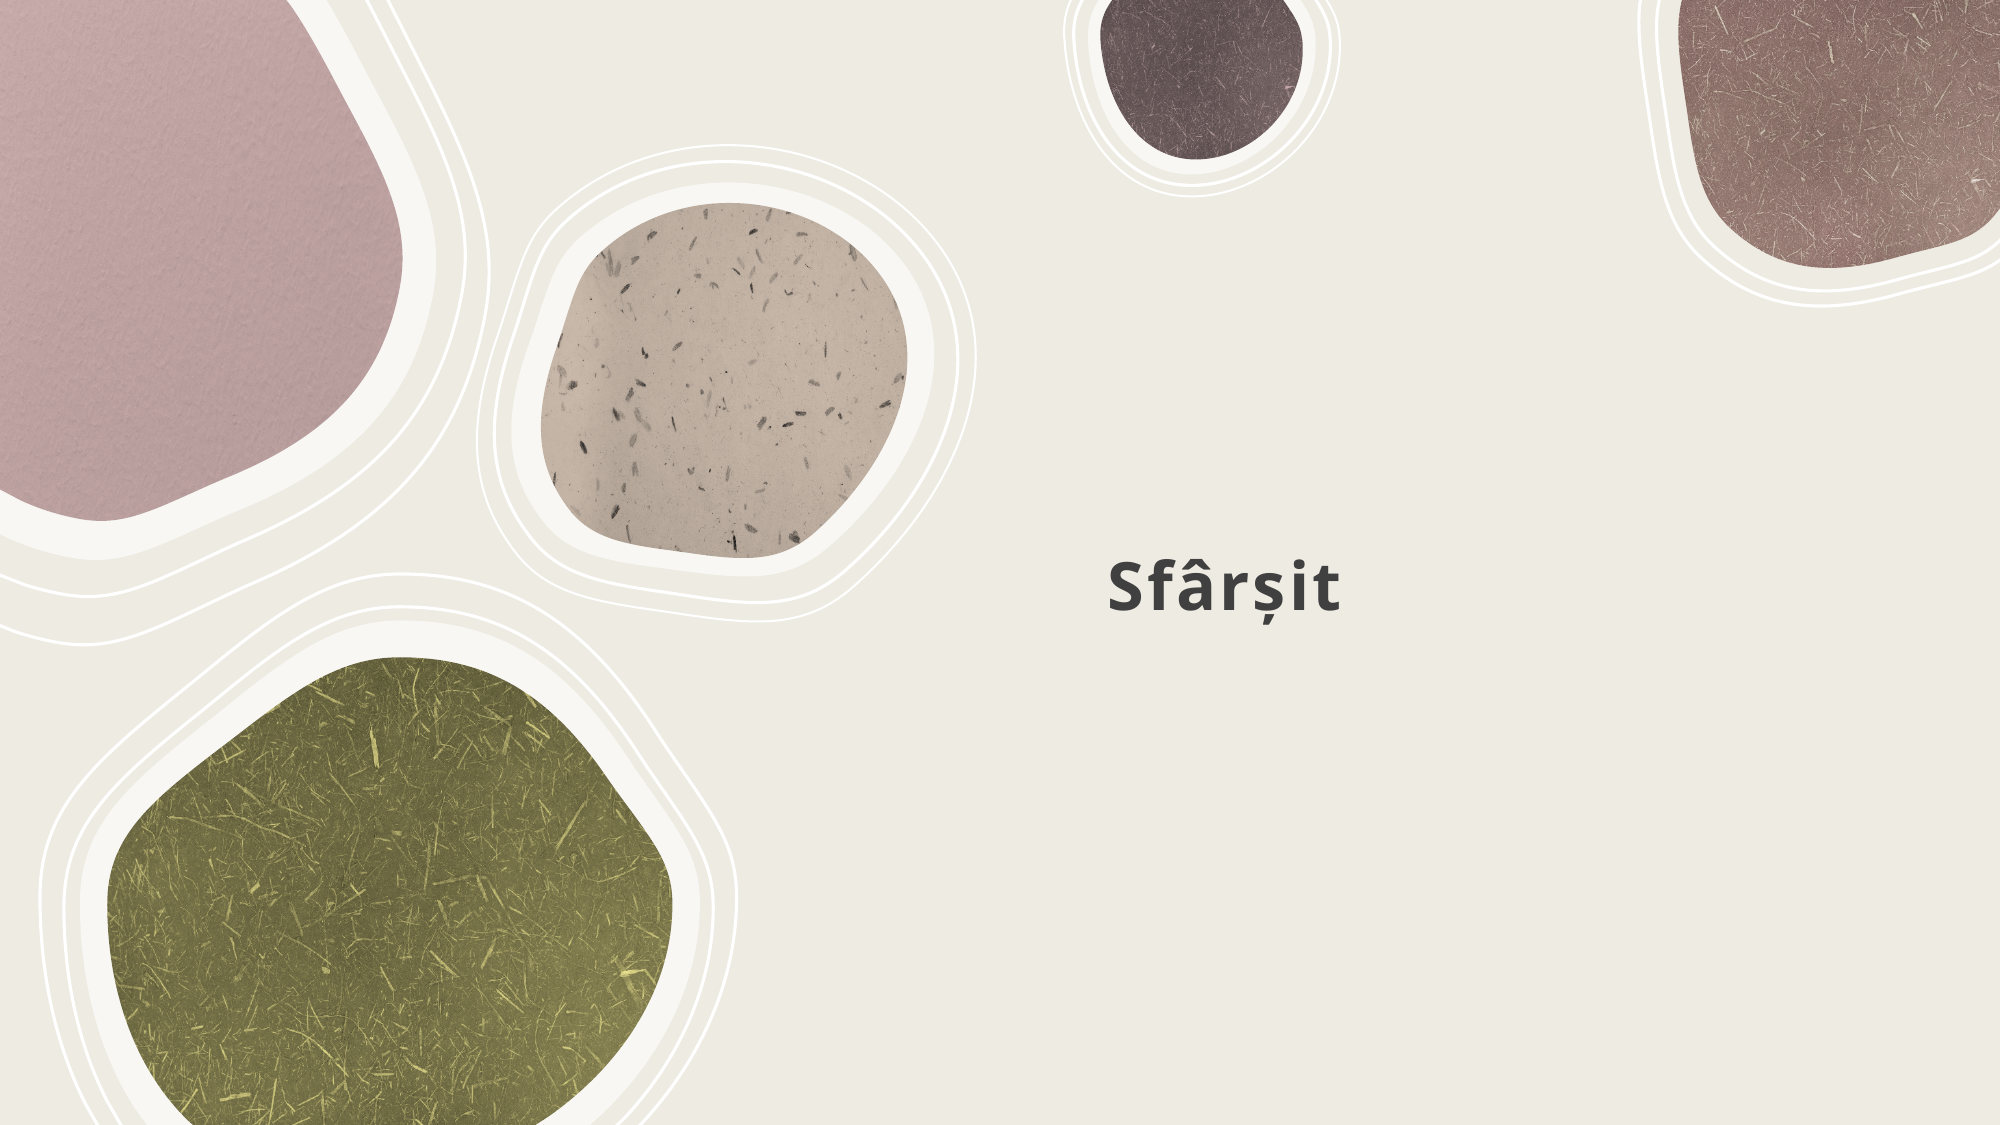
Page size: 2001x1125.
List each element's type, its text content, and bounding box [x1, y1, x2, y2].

title Sfârșit [1089, 178, 1887, 639]
